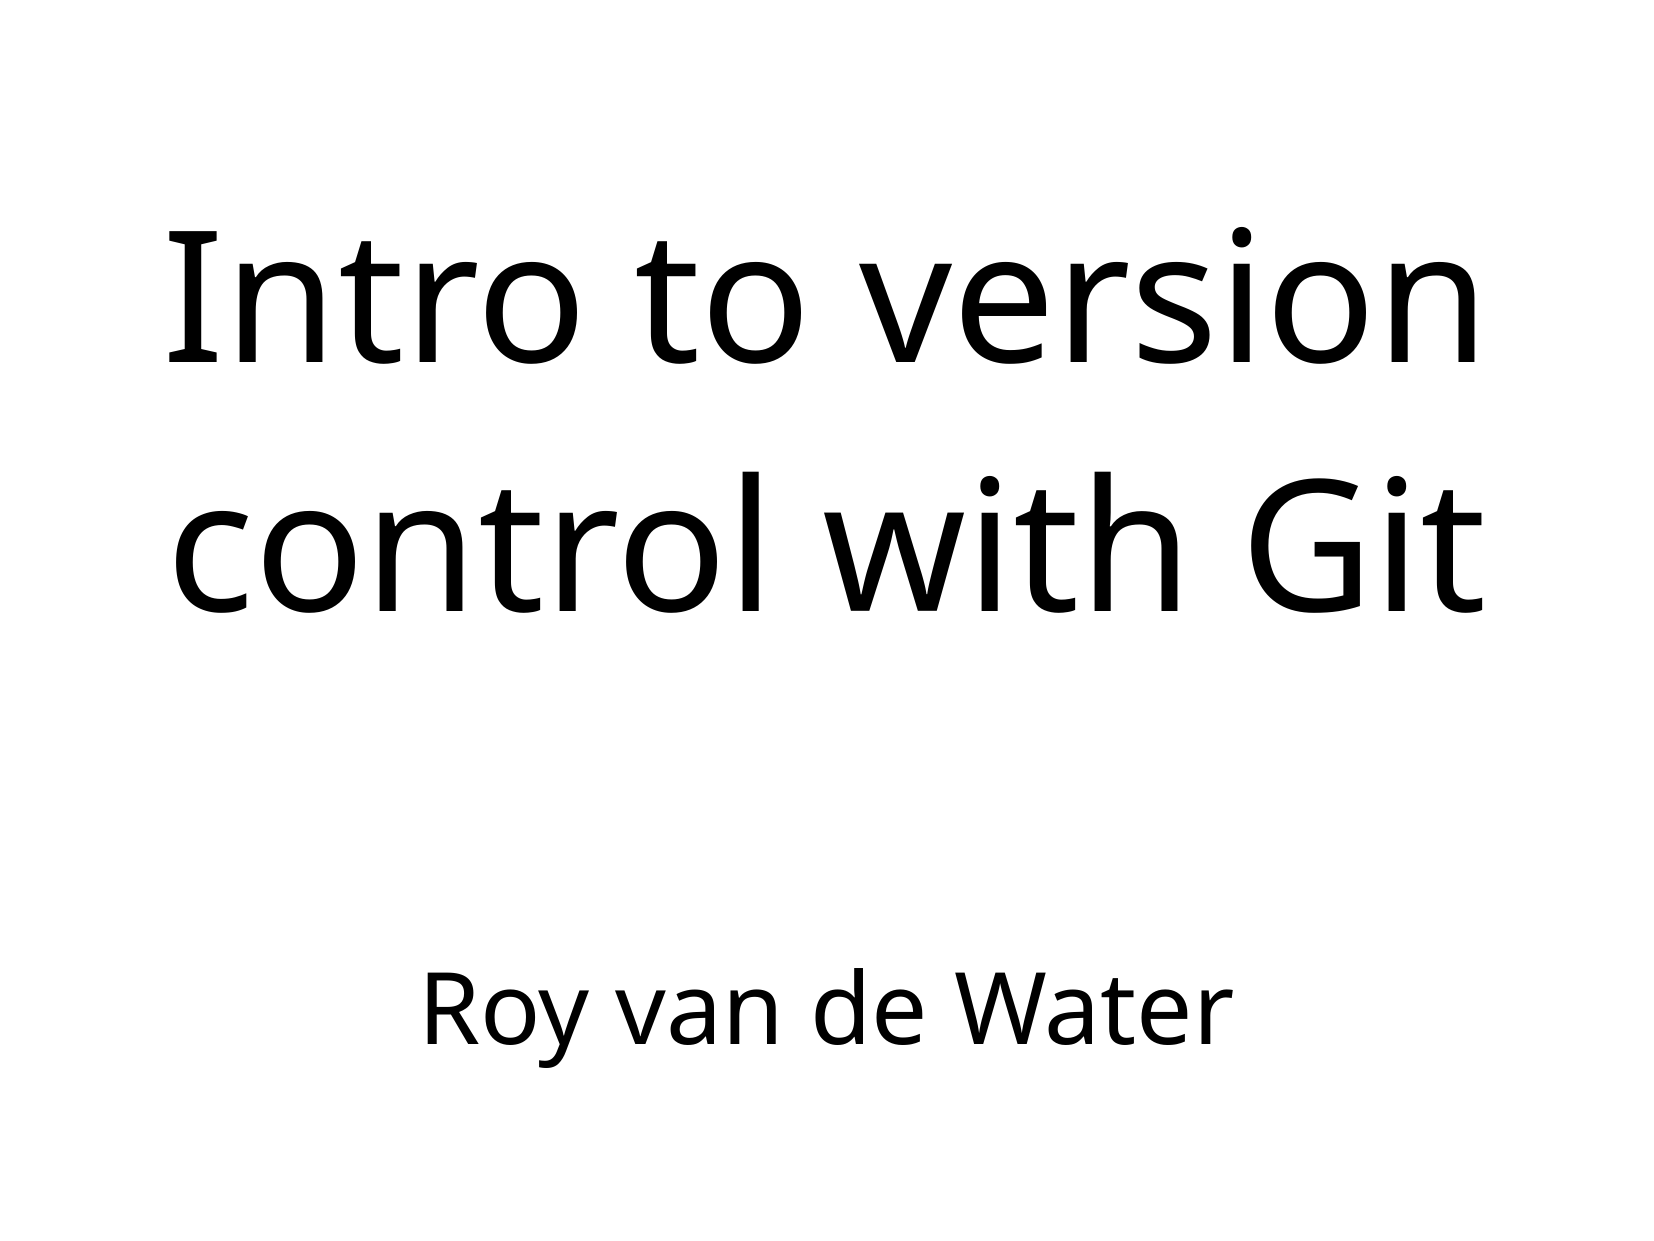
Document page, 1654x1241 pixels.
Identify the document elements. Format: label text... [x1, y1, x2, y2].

subtitle Intro to version control with Git Roy van de Water [82, 232, 1571, 1008]
